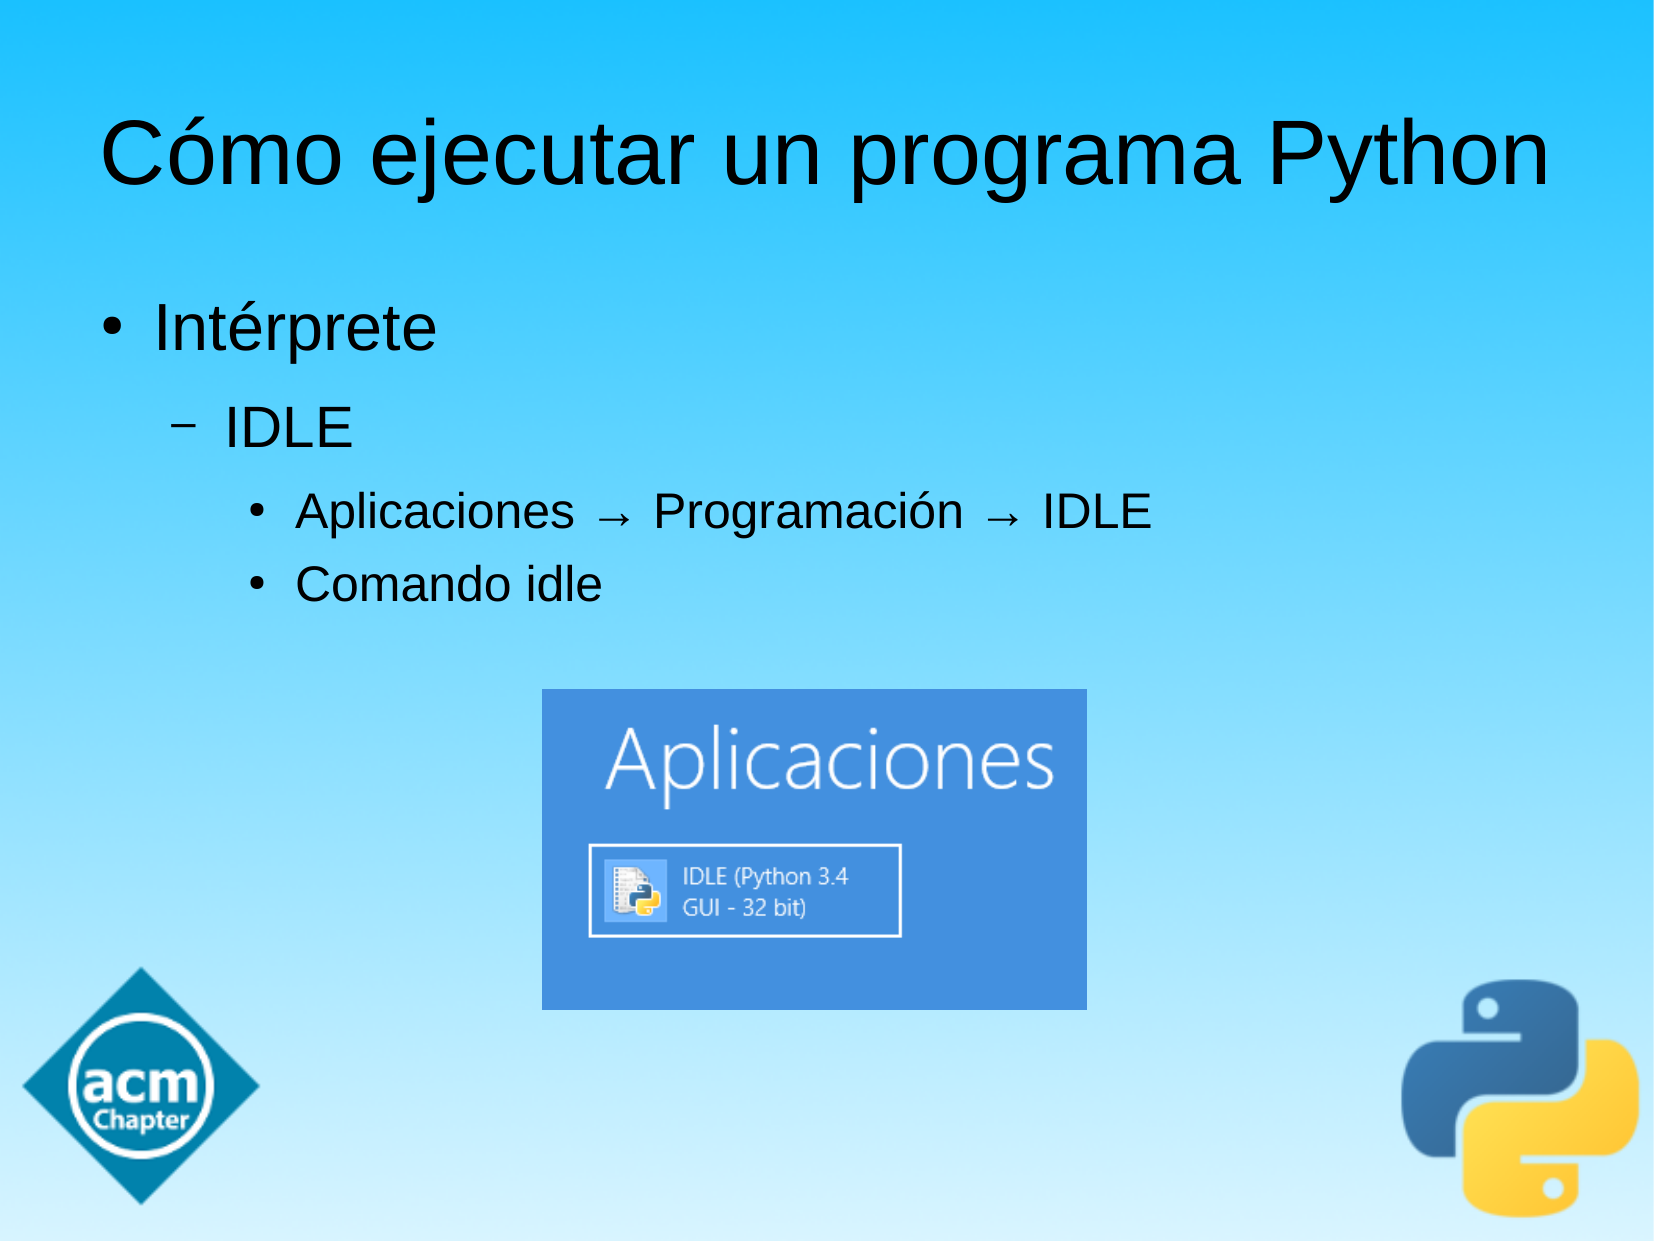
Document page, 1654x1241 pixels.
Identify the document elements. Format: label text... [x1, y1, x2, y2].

list Intérprete IDLE Aplicaciones → Programación → IDLE Comando idle [82, 290, 1571, 1010]
picture [0, 0, 1654, 1241]
title Cómo ejecutar un programa Python [82, 49, 1571, 257]
